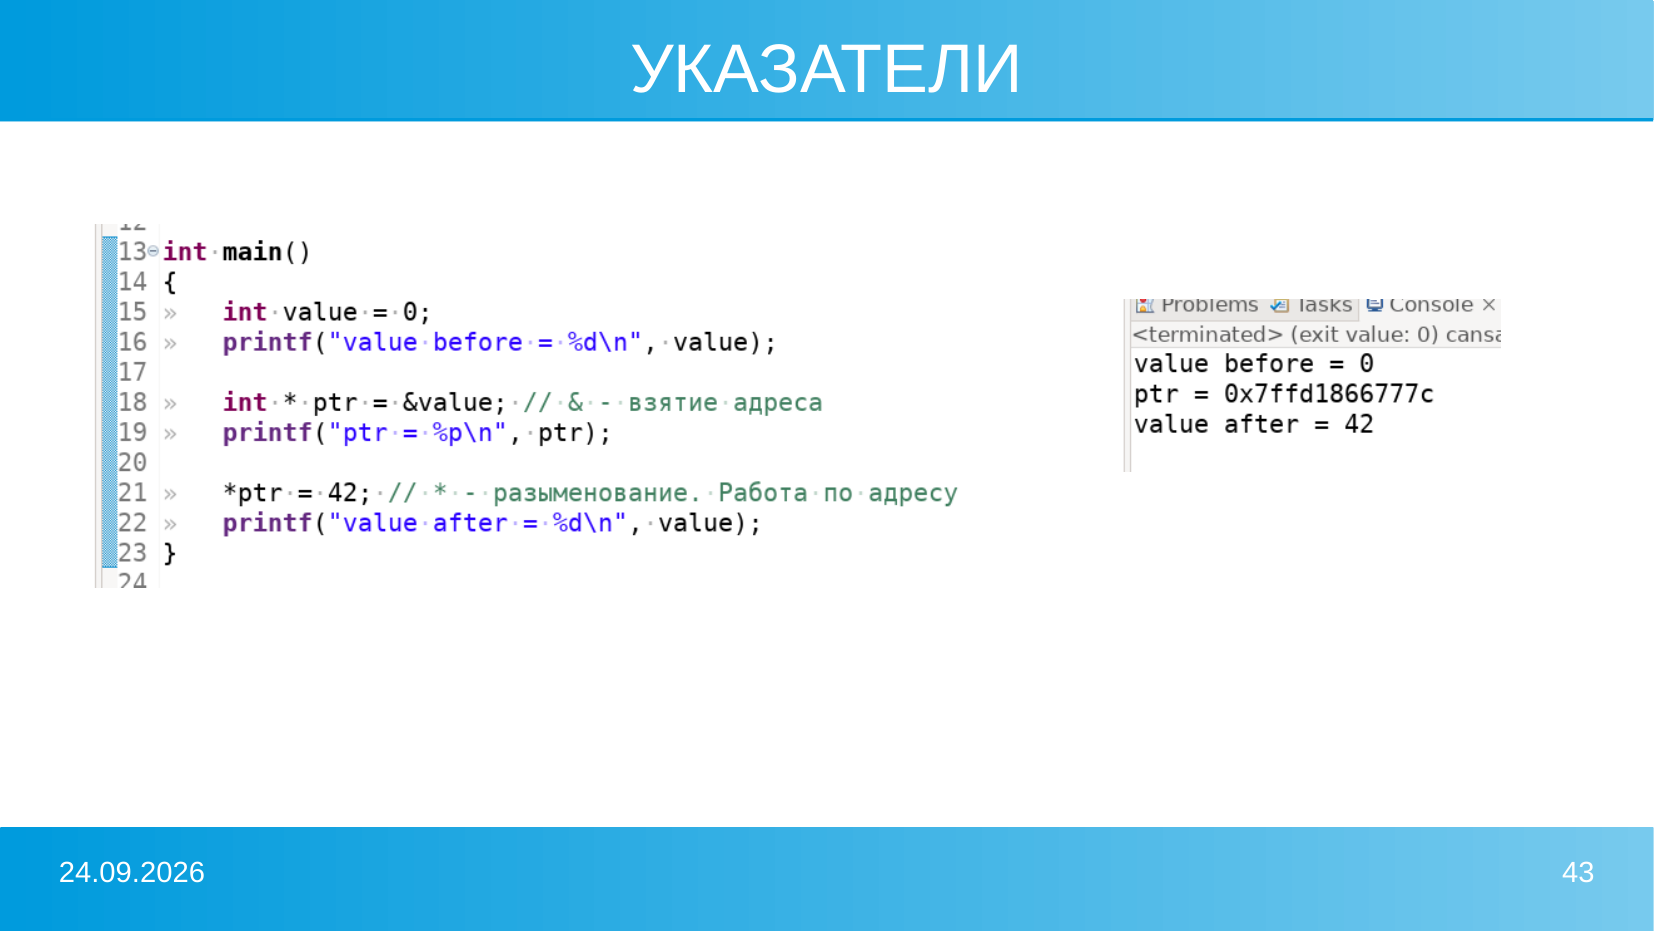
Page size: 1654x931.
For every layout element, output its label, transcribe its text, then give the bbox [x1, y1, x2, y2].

title УКАЗАТЕЛИ [59, 29, 1595, 108]
picture [75, 224, 1021, 588]
picture [1105, 299, 1501, 472]
